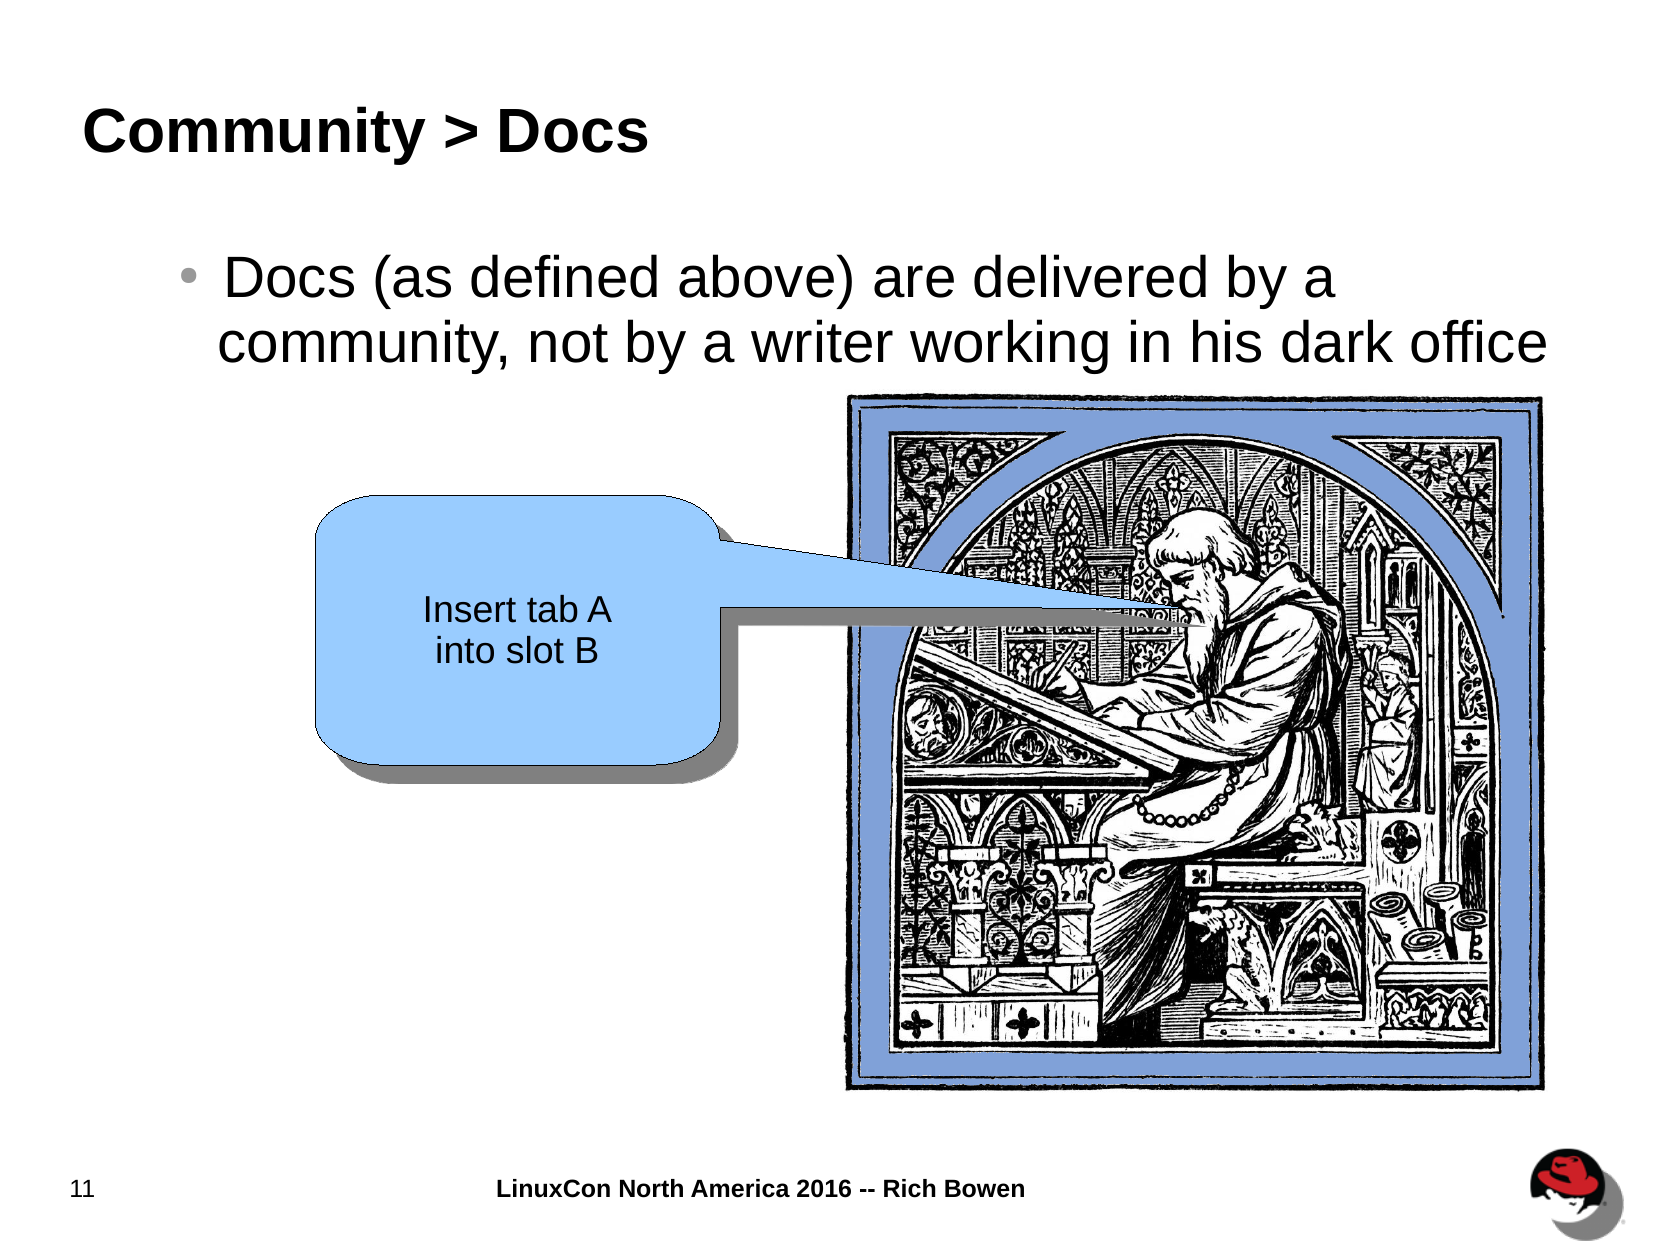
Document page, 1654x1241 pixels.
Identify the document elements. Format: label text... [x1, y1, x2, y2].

title Community > Docs [82, 37, 1571, 226]
text_box Insert tab A into slot B [315, 495, 1189, 766]
picture [840, 389, 1548, 1096]
picture [1529, 1146, 1613, 1224]
list Docs (as defined above) are delivered by a community, not by a writer working in his dark office [86, 244, 1576, 1039]
